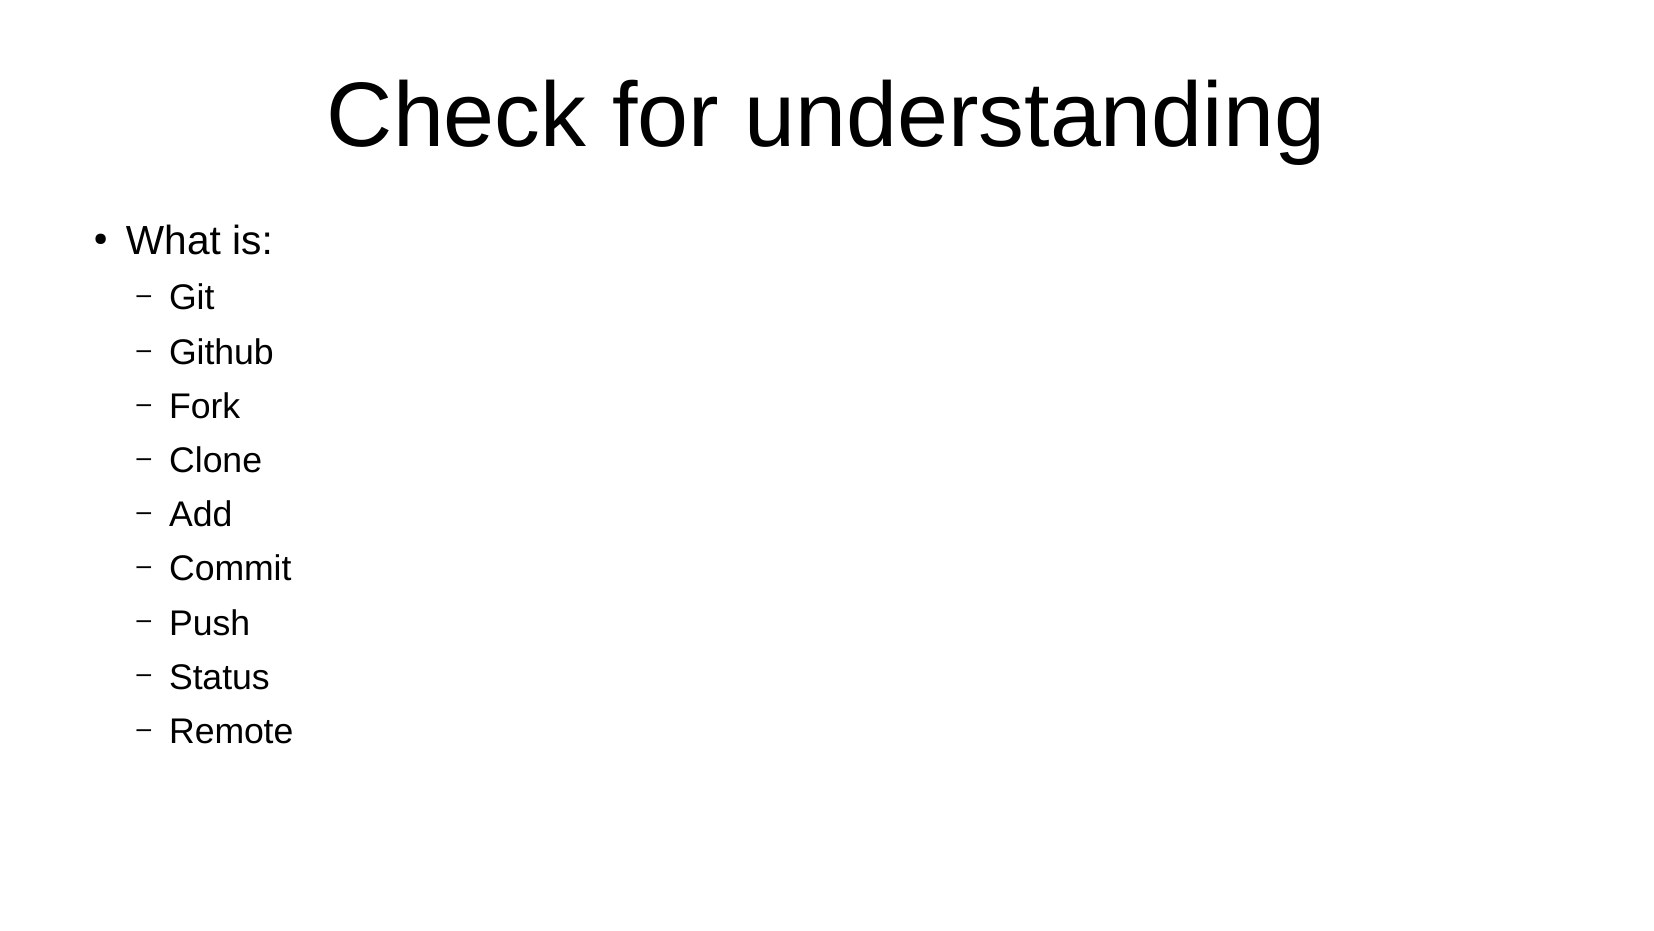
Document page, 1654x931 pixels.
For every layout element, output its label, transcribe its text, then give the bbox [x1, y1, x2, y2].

list What is: Git Github Fork Clone Add Commit Push Status Remote [82, 217, 1571, 758]
title Check for understanding [82, 37, 1571, 193]
